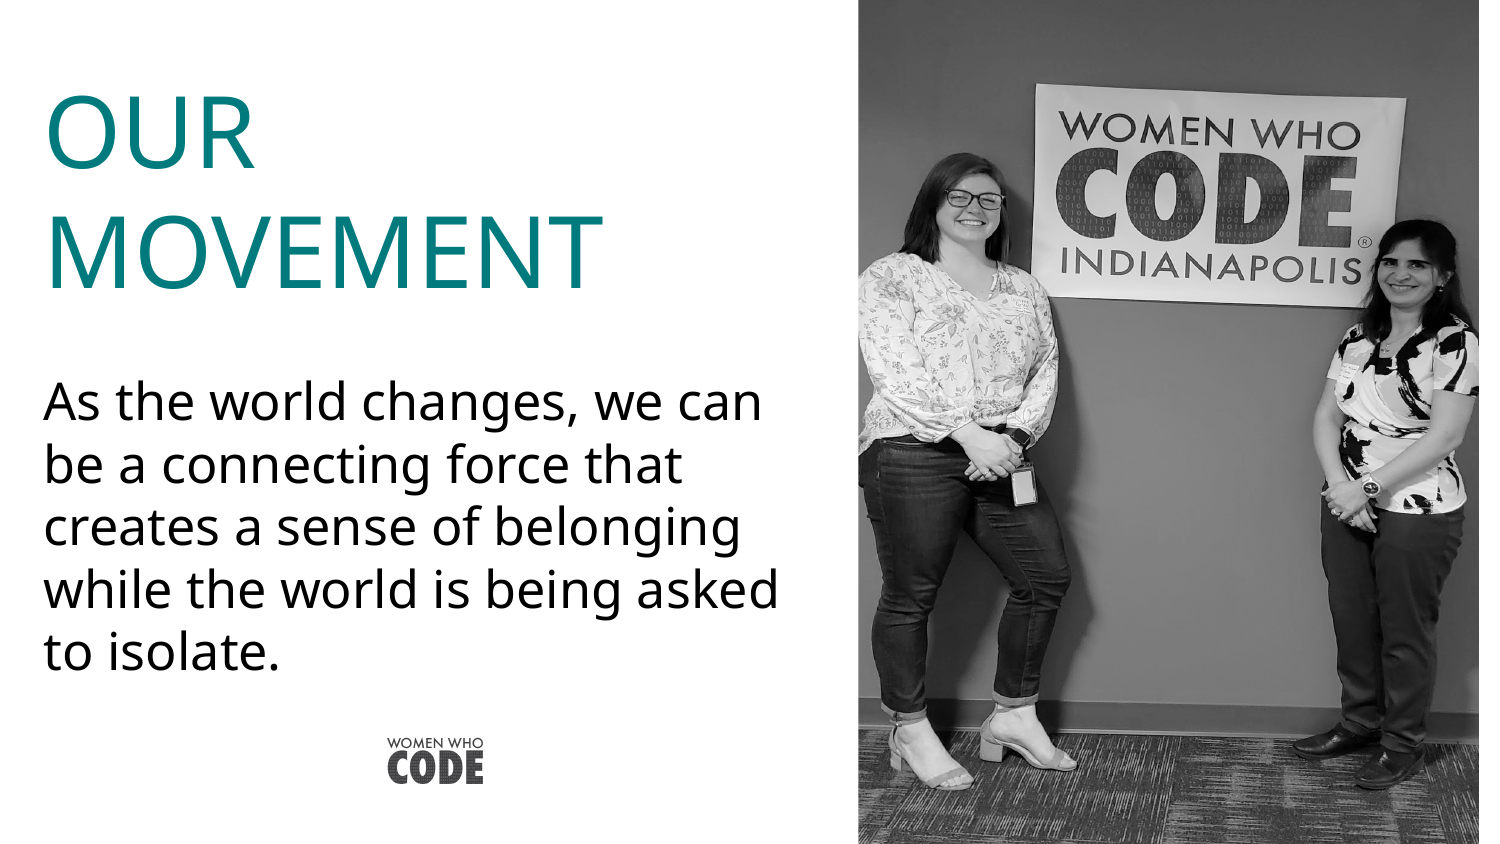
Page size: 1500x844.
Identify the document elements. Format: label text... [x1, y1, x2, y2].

picture [858, 0, 1479, 844]
text_box OUR MOVEMENT As the world changes, we can be a connecting force that creates a sense of belonging while the world is being asked to isolate. [43, 68, 812, 342]
picture [387, 737, 483, 784]
